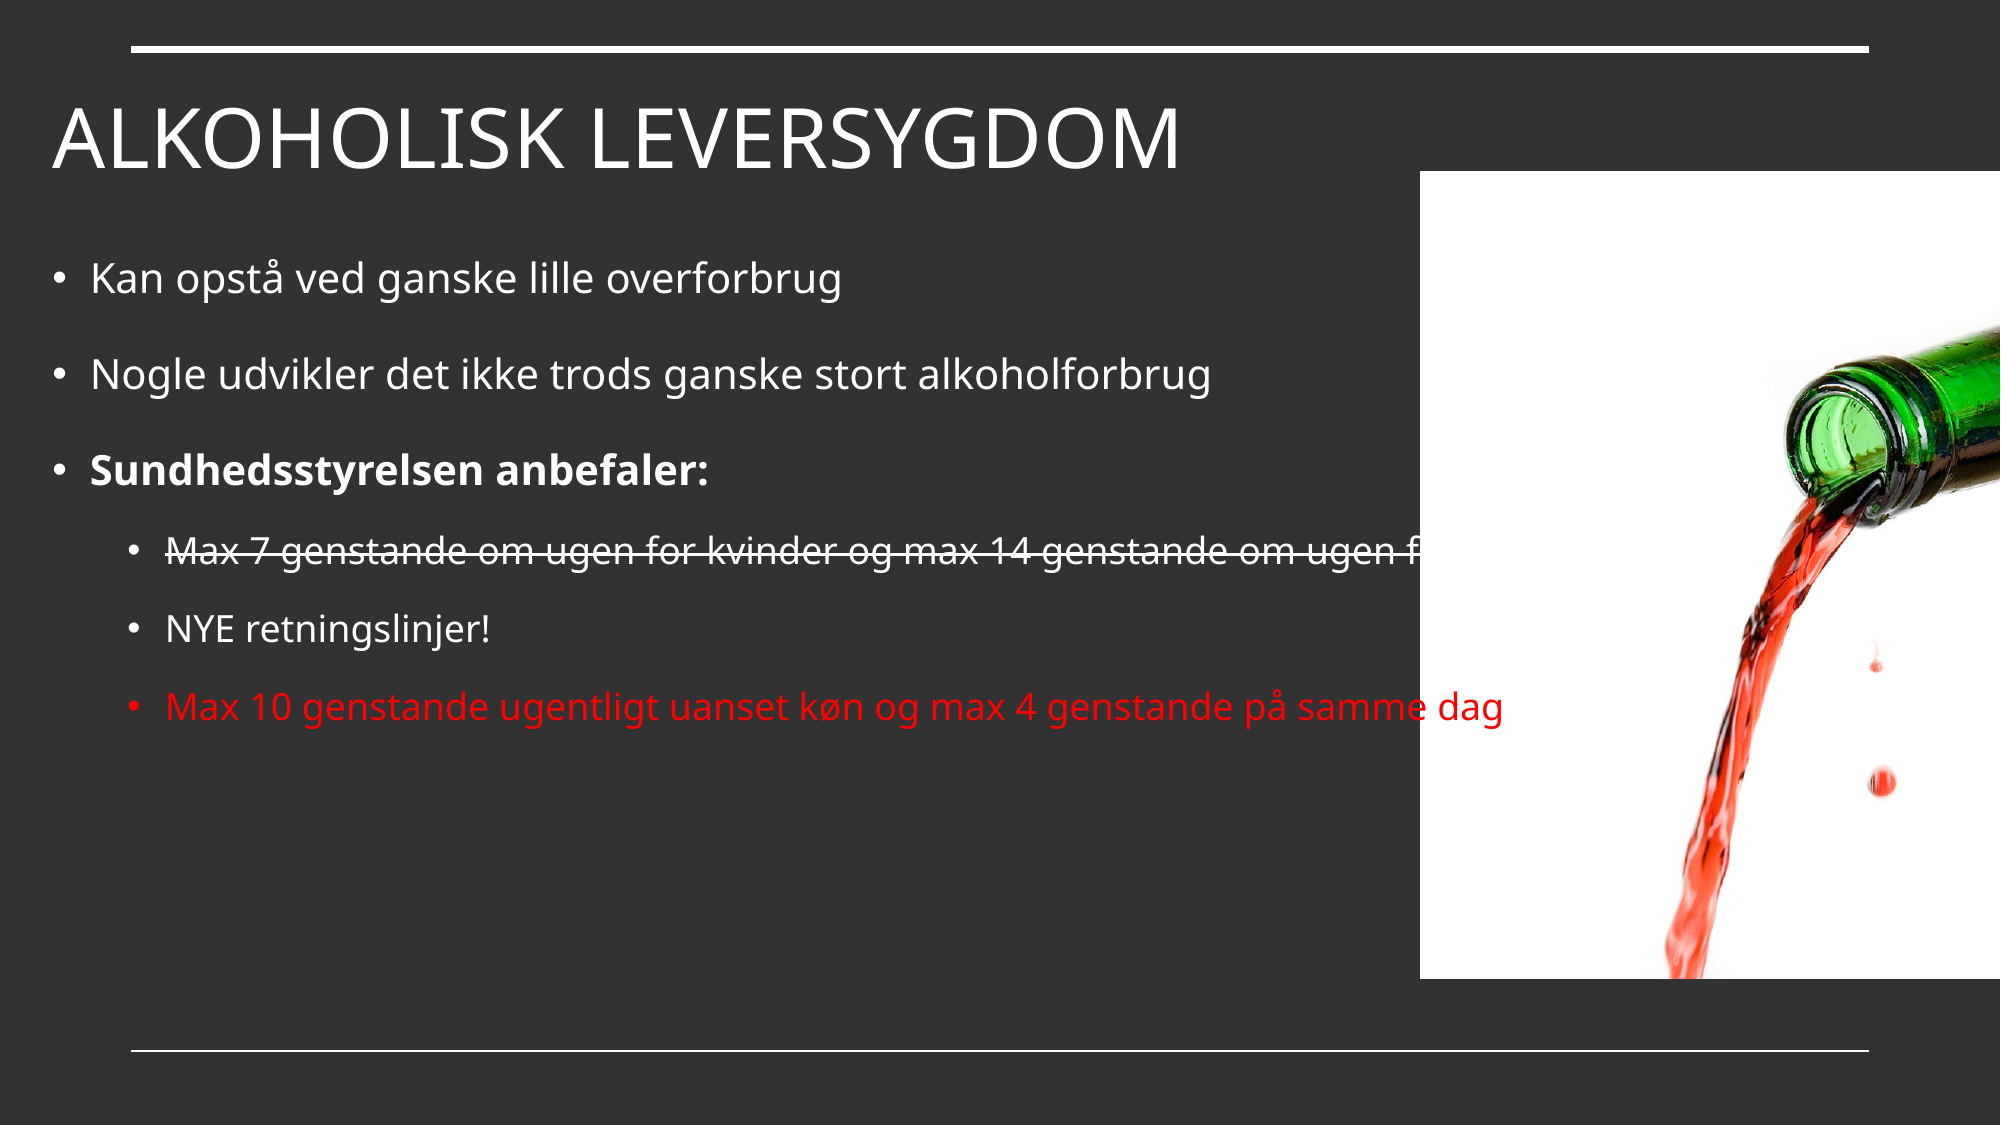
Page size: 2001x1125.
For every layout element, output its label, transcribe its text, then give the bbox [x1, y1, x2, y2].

picture [1420, 171, 2000, 979]
title Alkoholisk leversygdom [37, 77, 1792, 219]
list Kan opstå ved ganske lille overforbrug Nogle udvikler det ikke trods ganske stort alkoholforbrug Sundhedsstyrelsen anbefaler: Max 7 genstande om ugen for kvinder og max 14 genstande om ugen for mænd NYE retningslinjer! Max 10 genstande ugentligt uanset køn og max 4 genstande på samme dag [37, 219, 1792, 906]
